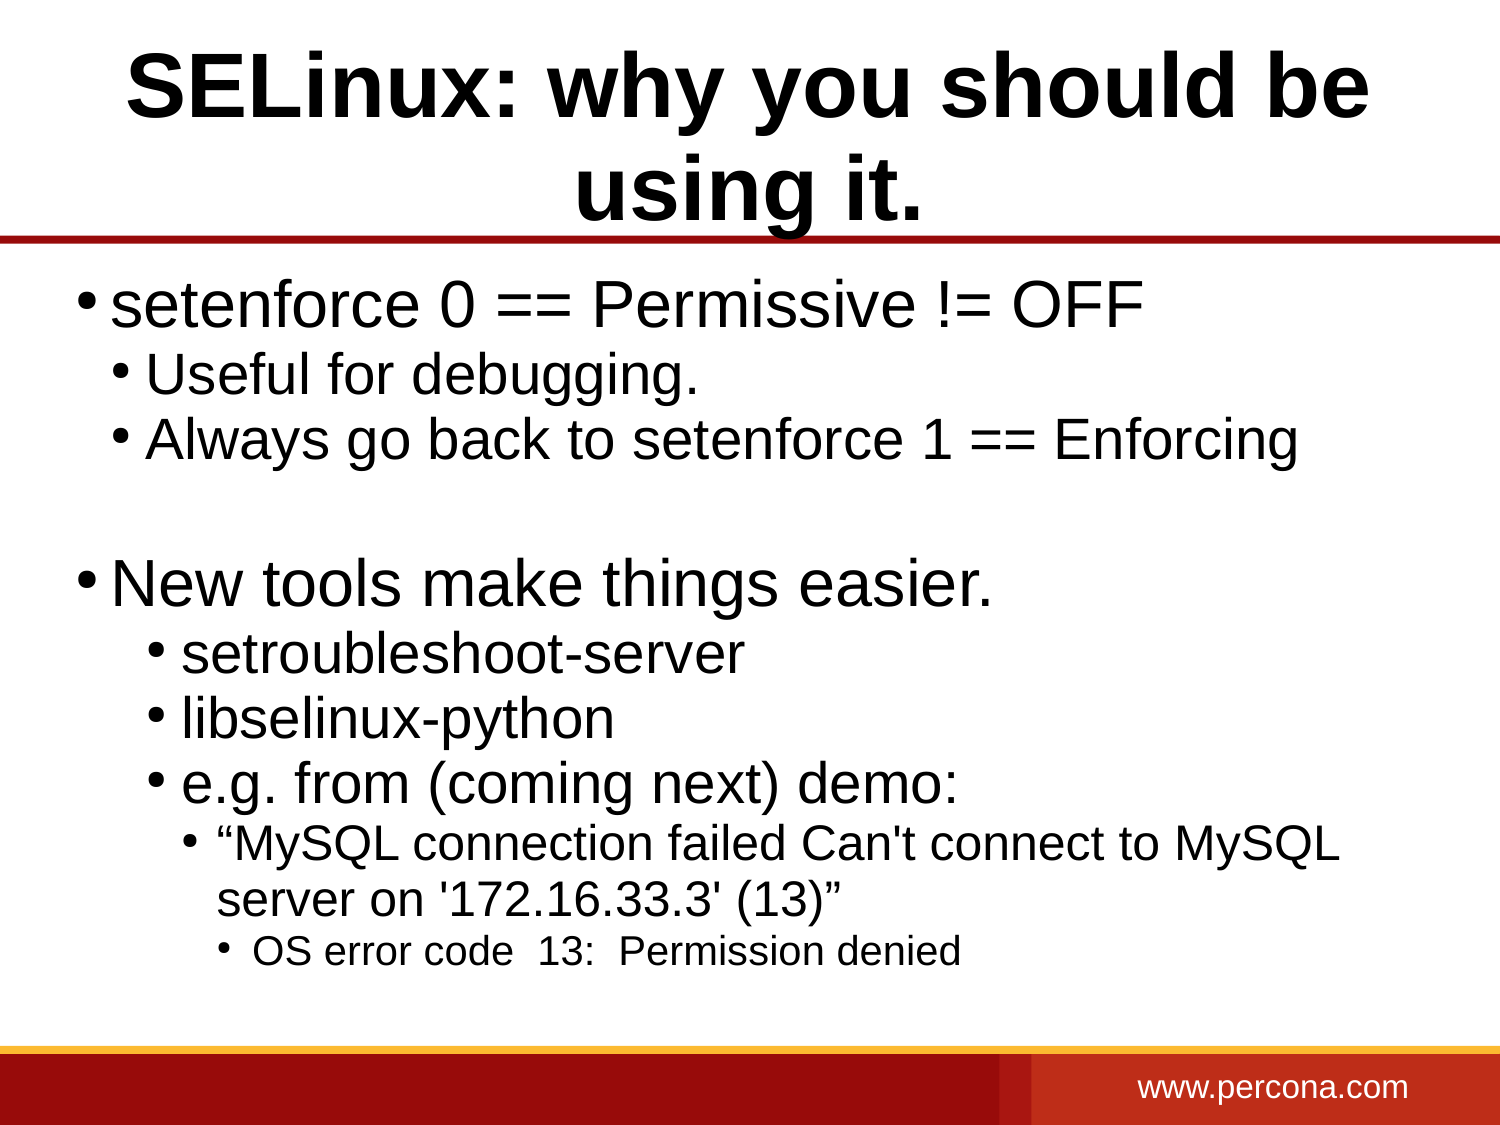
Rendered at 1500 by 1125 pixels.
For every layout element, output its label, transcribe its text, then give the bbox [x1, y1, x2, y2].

text_box SELinux: why you should be using it. [75, 44, 1425, 233]
text_box setenforce 0 == Permissive != OFF Useful for debugging. Always go back to setenforce 1 == Enforcing New tools make things easier. setroubleshoot-server libselinux-python e.g. from (coming next) demo: “MySQL connection failed Can't connect to MySQL server on '172.16.33.3' (13)” OS error code 13: Permission denied [75, 263, 1425, 1006]
